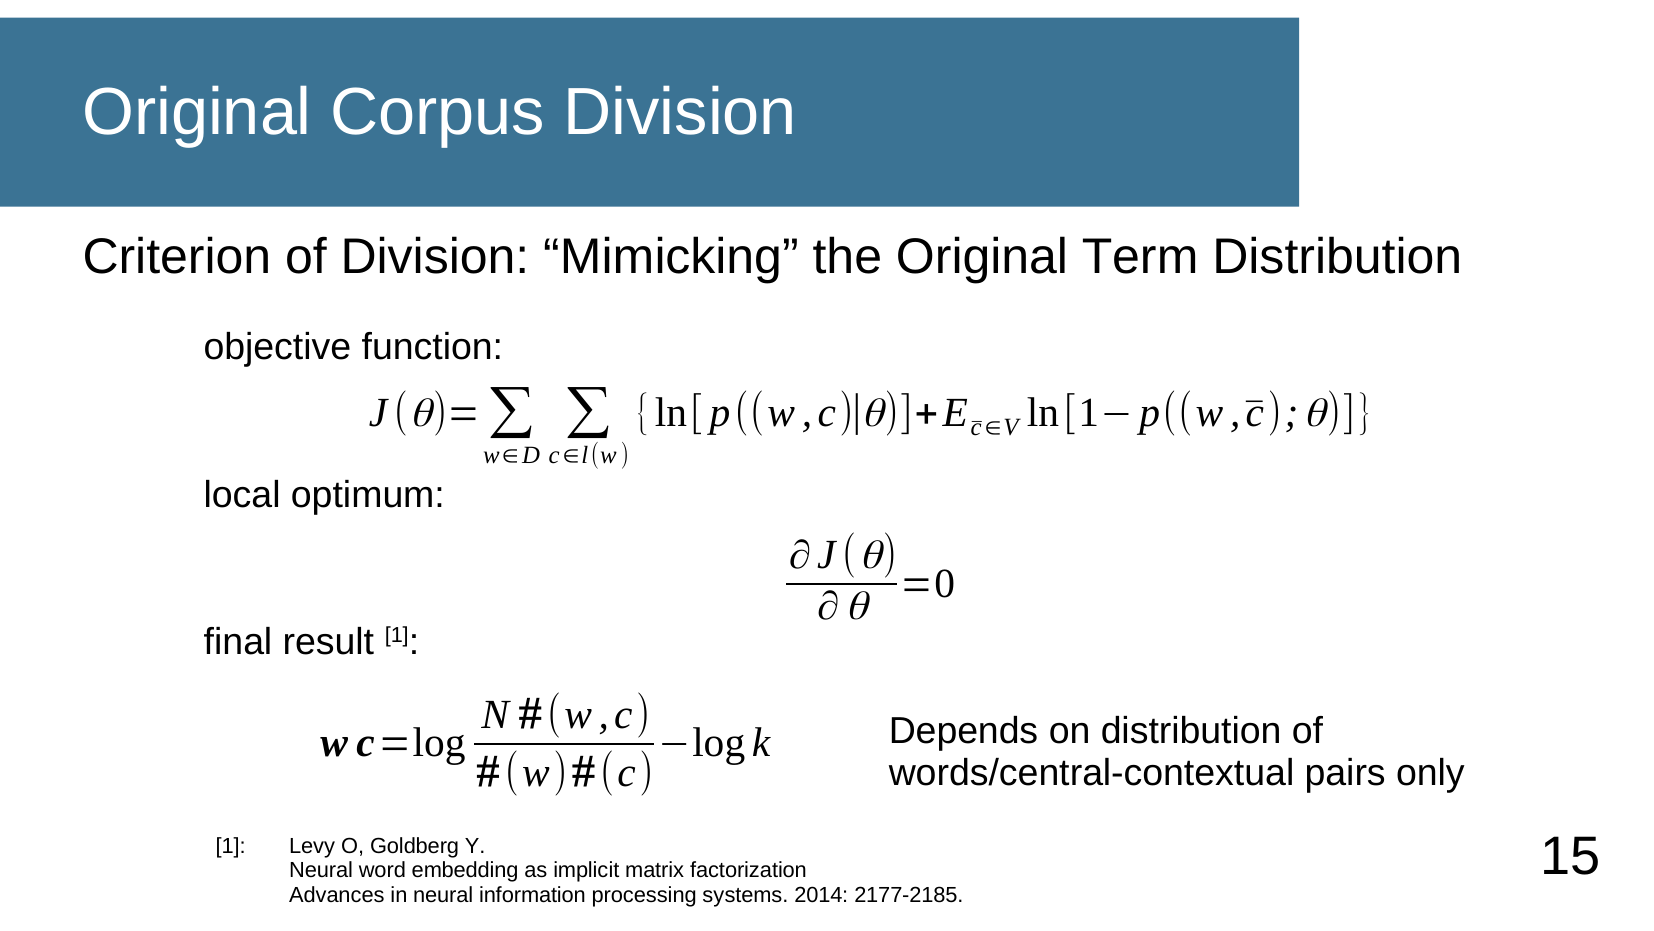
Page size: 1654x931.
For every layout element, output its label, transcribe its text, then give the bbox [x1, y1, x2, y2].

list Criterion of Division: “Mimicking” the Original Term Distribution [82, 224, 1571, 764]
text_box objective function: [188, 318, 519, 379]
text_box local optimum: [188, 466, 460, 527]
text_box [1]: Levy O, Goldberg Y. Neural word embedding as implicit matrix factorization Advances in neural information processing systems. 2014: 2177-2185. [200, 826, 980, 917]
chart [778, 531, 963, 622]
title Original Corpus Division [82, 35, 1234, 189]
chart [361, 383, 1380, 517]
text_box Depends on distribution of words/central-contextual pairs only [874, 702, 1480, 805]
chart [312, 691, 780, 798]
text_box final result [1]: [189, 614, 435, 675]
